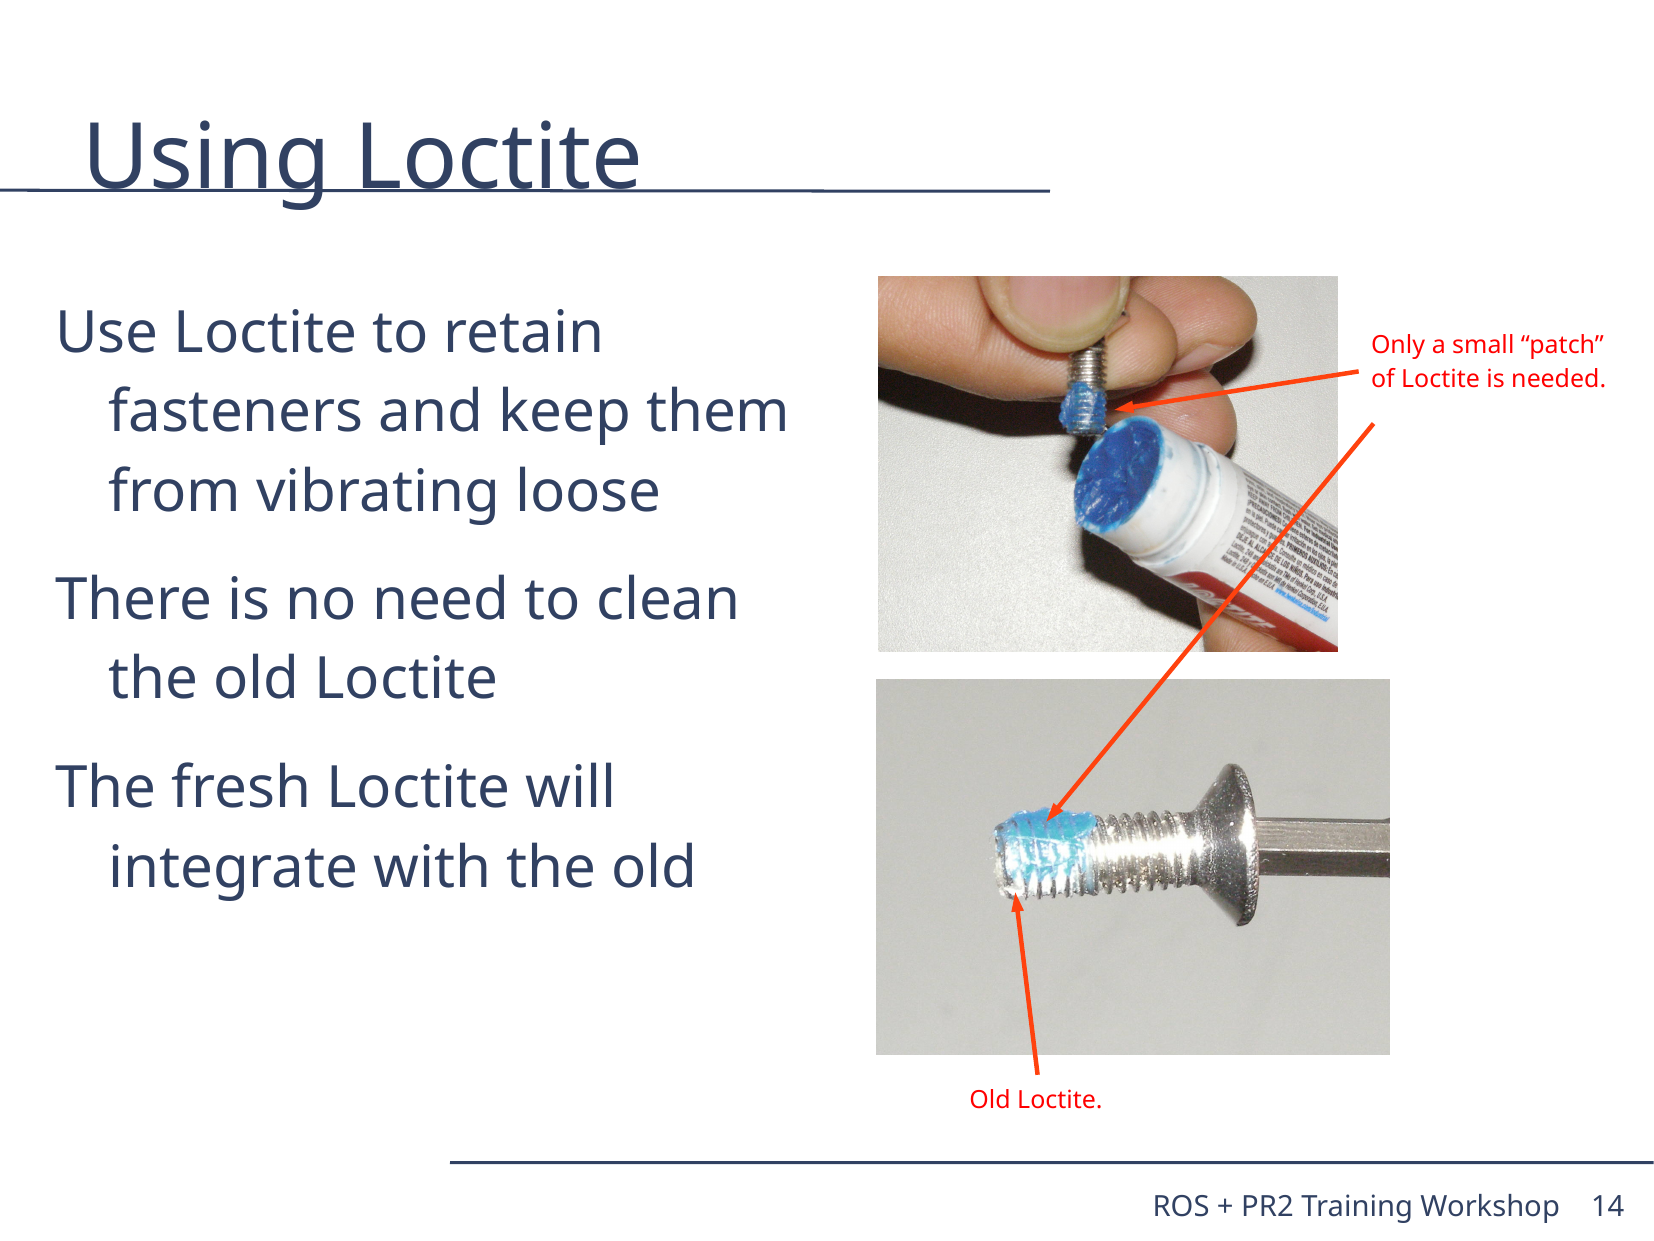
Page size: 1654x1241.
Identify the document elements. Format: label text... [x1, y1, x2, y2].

text_box Only a small “patch” of Loctite is needed. [1356, 319, 1629, 423]
picture [1190, 472, 1338, 652]
picture [878, 276, 1338, 652]
text_box Old Loctite. [954, 1074, 1236, 1119]
title Using Loctite [82, 49, 1571, 257]
list Use Loctite to retain fasteners and keep them from vibrating loose There is no need to clean the old Loctite The fresh Loctite will integrate with the old [37, 290, 809, 1109]
picture [876, 679, 1390, 1055]
